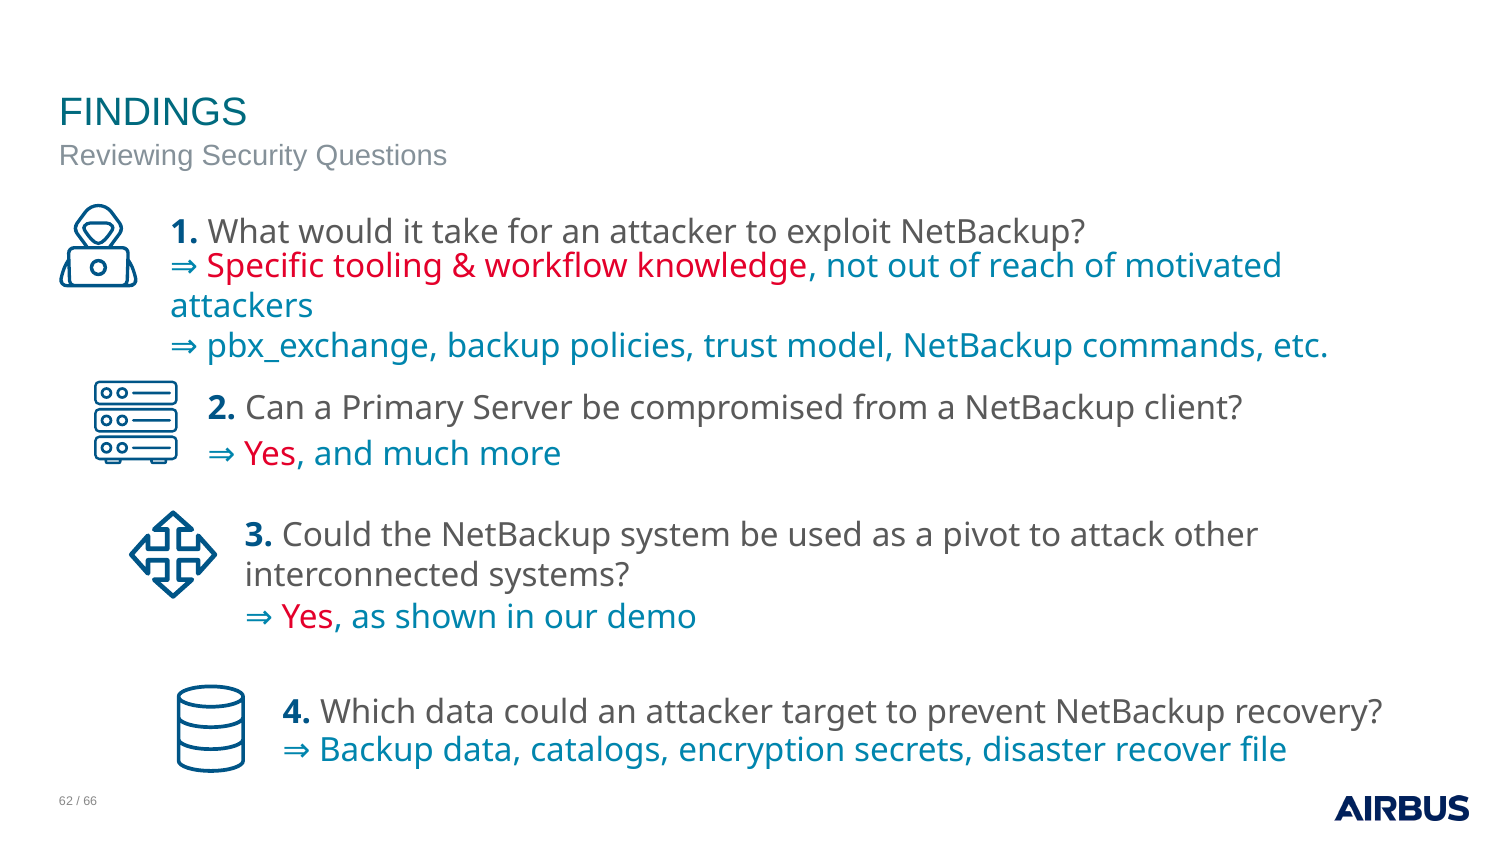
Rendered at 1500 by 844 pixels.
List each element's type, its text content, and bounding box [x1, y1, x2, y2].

text_box ⇒ Yes, and much more [177, 421, 1444, 480]
text_box [94, 435, 177, 465]
text_box 2. Can a Primary Server be compromised from a NetBackup client? [177, 380, 1444, 421]
picture [1334, 795, 1469, 821]
text_box [176, 684, 245, 773]
text_box 3. Could the NetBackup system be used as a pivot to attack other interconnected systems? [214, 512, 1444, 593]
text_box ⇒ Specific tooling & workflow knowledge, not out of reach of motivated attackers ⇒ pbx_exchange, backup policies, trust model, NetBackup commands, etc. [140, 244, 1431, 372]
title FINDINGS Reviewing Security Questions [58, 80, 1441, 192]
text_box [94, 407, 177, 433]
text_box 4. Which data could an attacker target to prevent NetBackup recovery? [252, 684, 1456, 727]
text_box [94, 380, 177, 406]
text_box [59, 203, 138, 288]
text_box 1. What would it take for an attacker to exploit NetBackup? [140, 203, 1431, 244]
text_box ⇒ Yes, as shown in our demo [215, 594, 1444, 643]
text_box ⇒ Backup data, catalogs, encryption secrets, disaster recover file [252, 727, 1456, 776]
